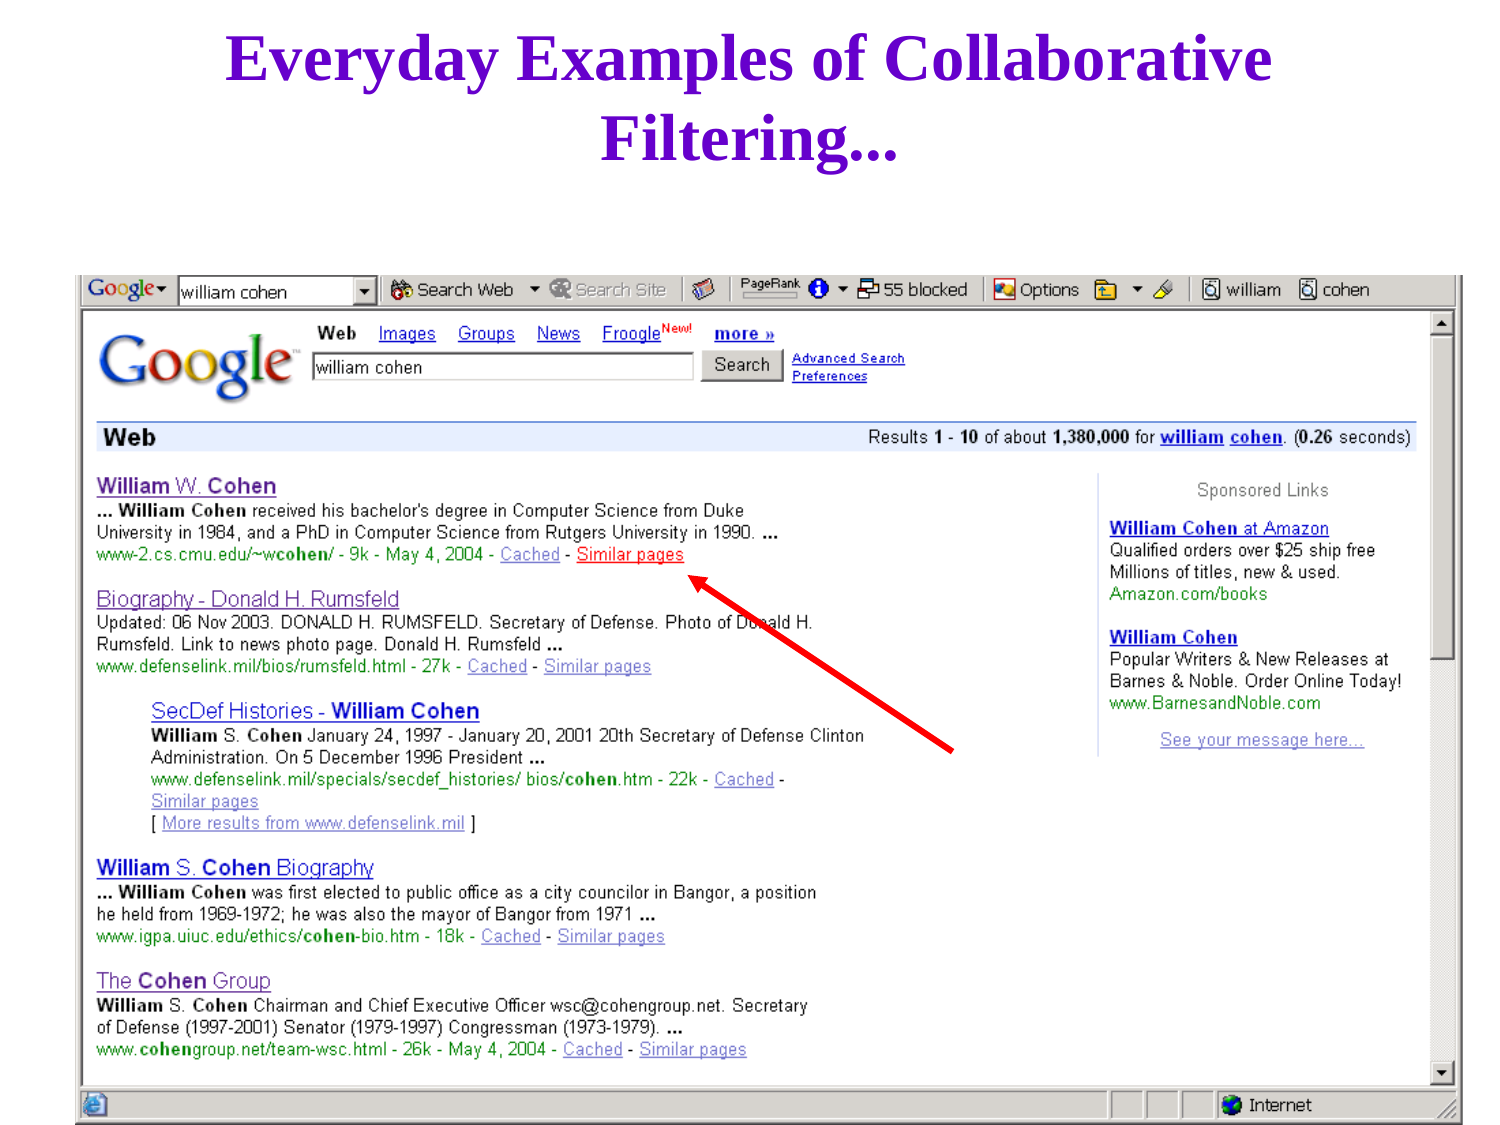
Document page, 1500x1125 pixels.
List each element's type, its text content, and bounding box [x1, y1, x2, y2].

picture [75, 275, 1463, 1125]
title Everyday Examples of Collaborative Filtering... [112, 0, 1388, 188]
